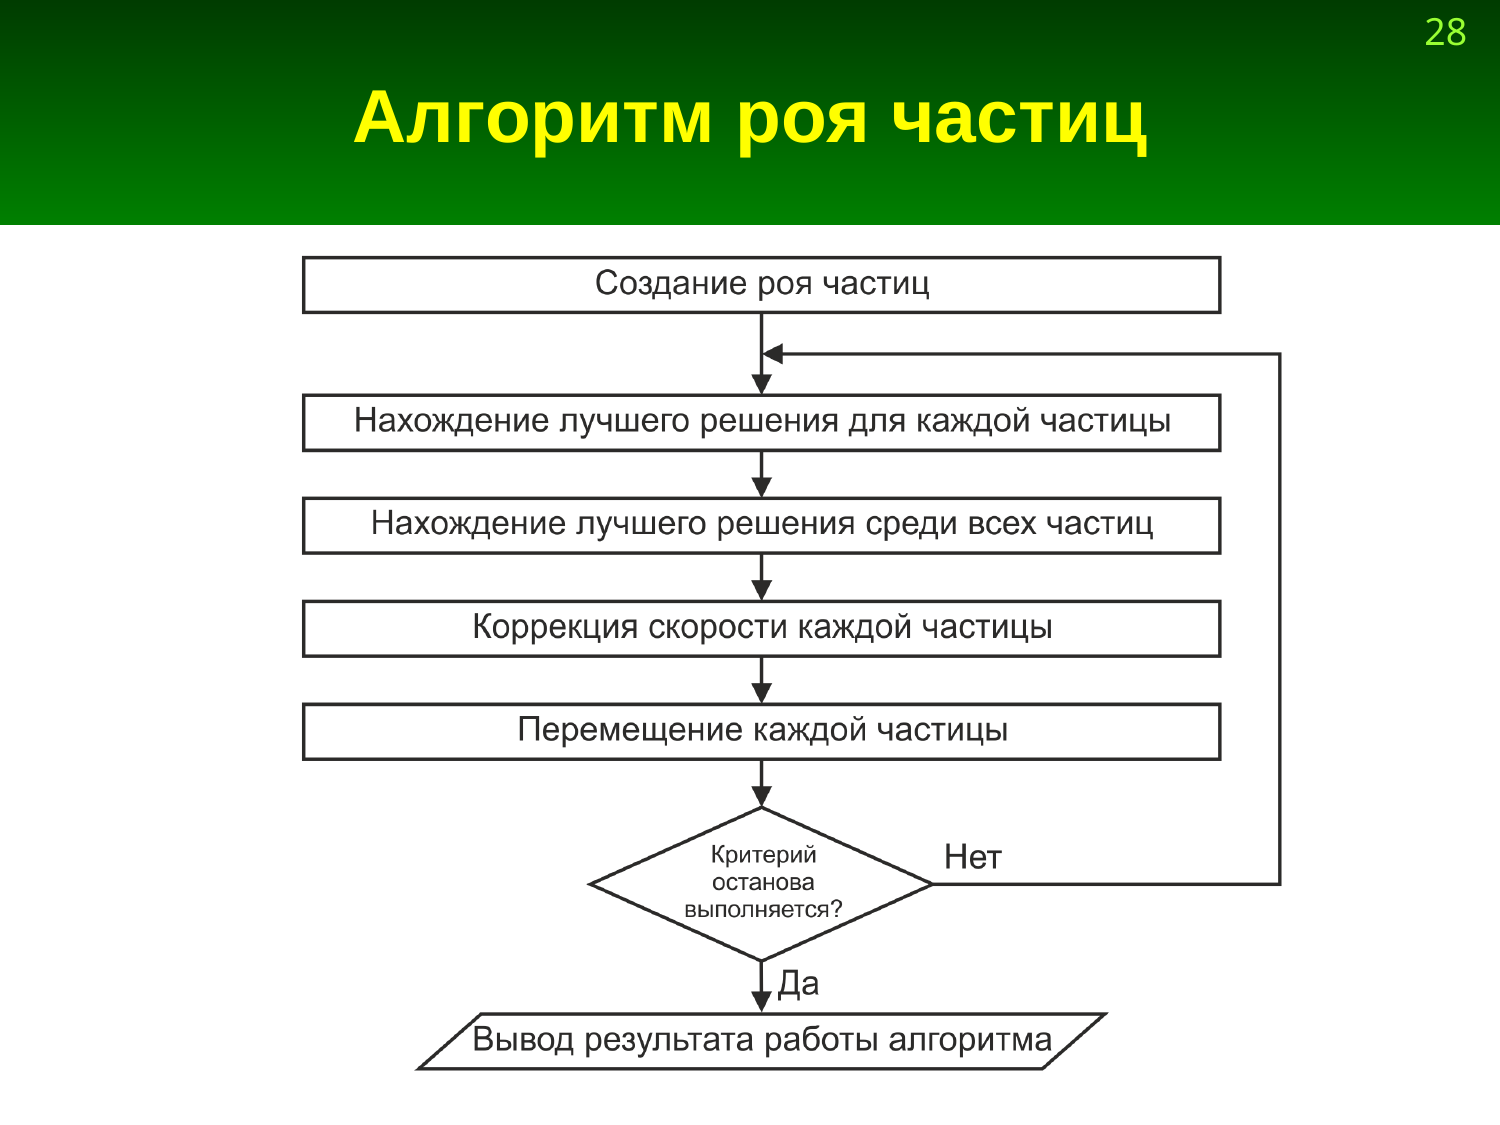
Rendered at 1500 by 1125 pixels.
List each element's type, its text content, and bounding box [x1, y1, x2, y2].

title Алгоритм роя частиц [112, 18, 1388, 207]
picture [301, 255, 1282, 1071]
